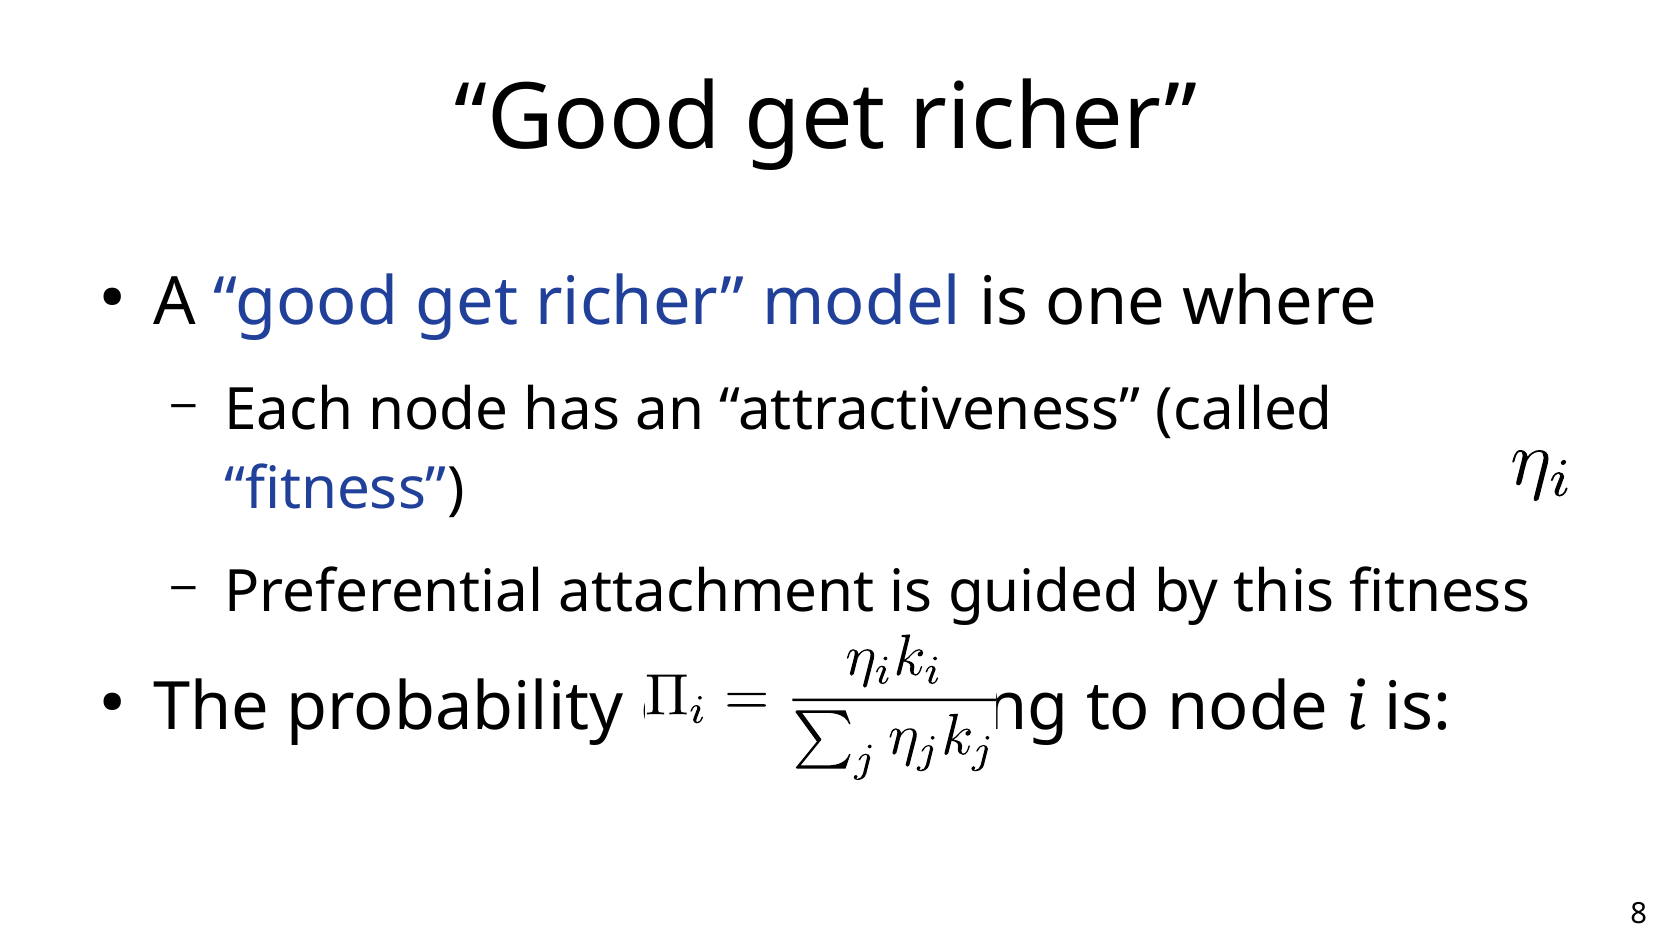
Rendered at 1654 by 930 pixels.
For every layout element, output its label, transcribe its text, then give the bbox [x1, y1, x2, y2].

title “Good get richer” [82, 1, 1571, 225]
list A “good get richer” model is one where Each node has an “attractiveness” (called “fitness”) Preferential attachment is guided by this fitness The probability of connecting to node i is: [82, 252, 1571, 793]
text_box [645, 634, 997, 781]
text_box [1509, 449, 1571, 502]
